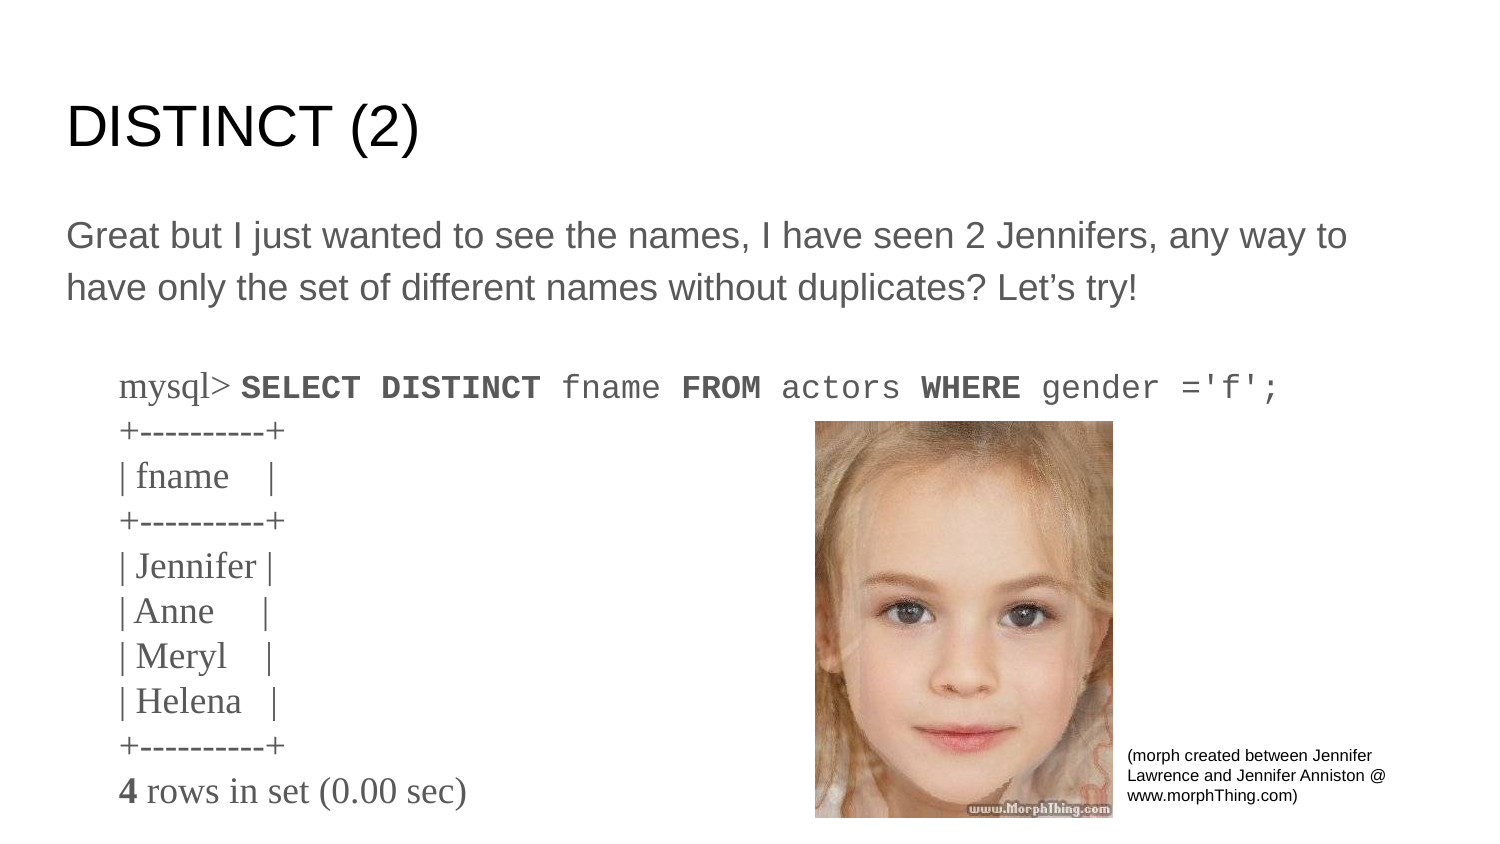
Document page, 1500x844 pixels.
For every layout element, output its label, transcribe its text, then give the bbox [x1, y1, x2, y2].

text_box mysql> SELECT DISTINCT fname FROM actors WHERE gender ='f'; +----------+ | fname | +----------+ | Jennifer | | Anne | | Meryl | | Helena | +----------+ 4 rows in set (0.00 sec) [103, 338, 1431, 811]
list Great but I just wanted to see the names, I have seen 2 Jennifers, any way to have only the set of different names without duplicates? Let’s try! [51, 189, 1449, 367]
picture [815, 421, 1113, 818]
title DISTINCT (2) [51, 72, 1449, 167]
text_box (morph created between Jennifer Lawrence and Jennifer Anniston @ www.morphThing.com) [1112, 729, 1454, 818]
